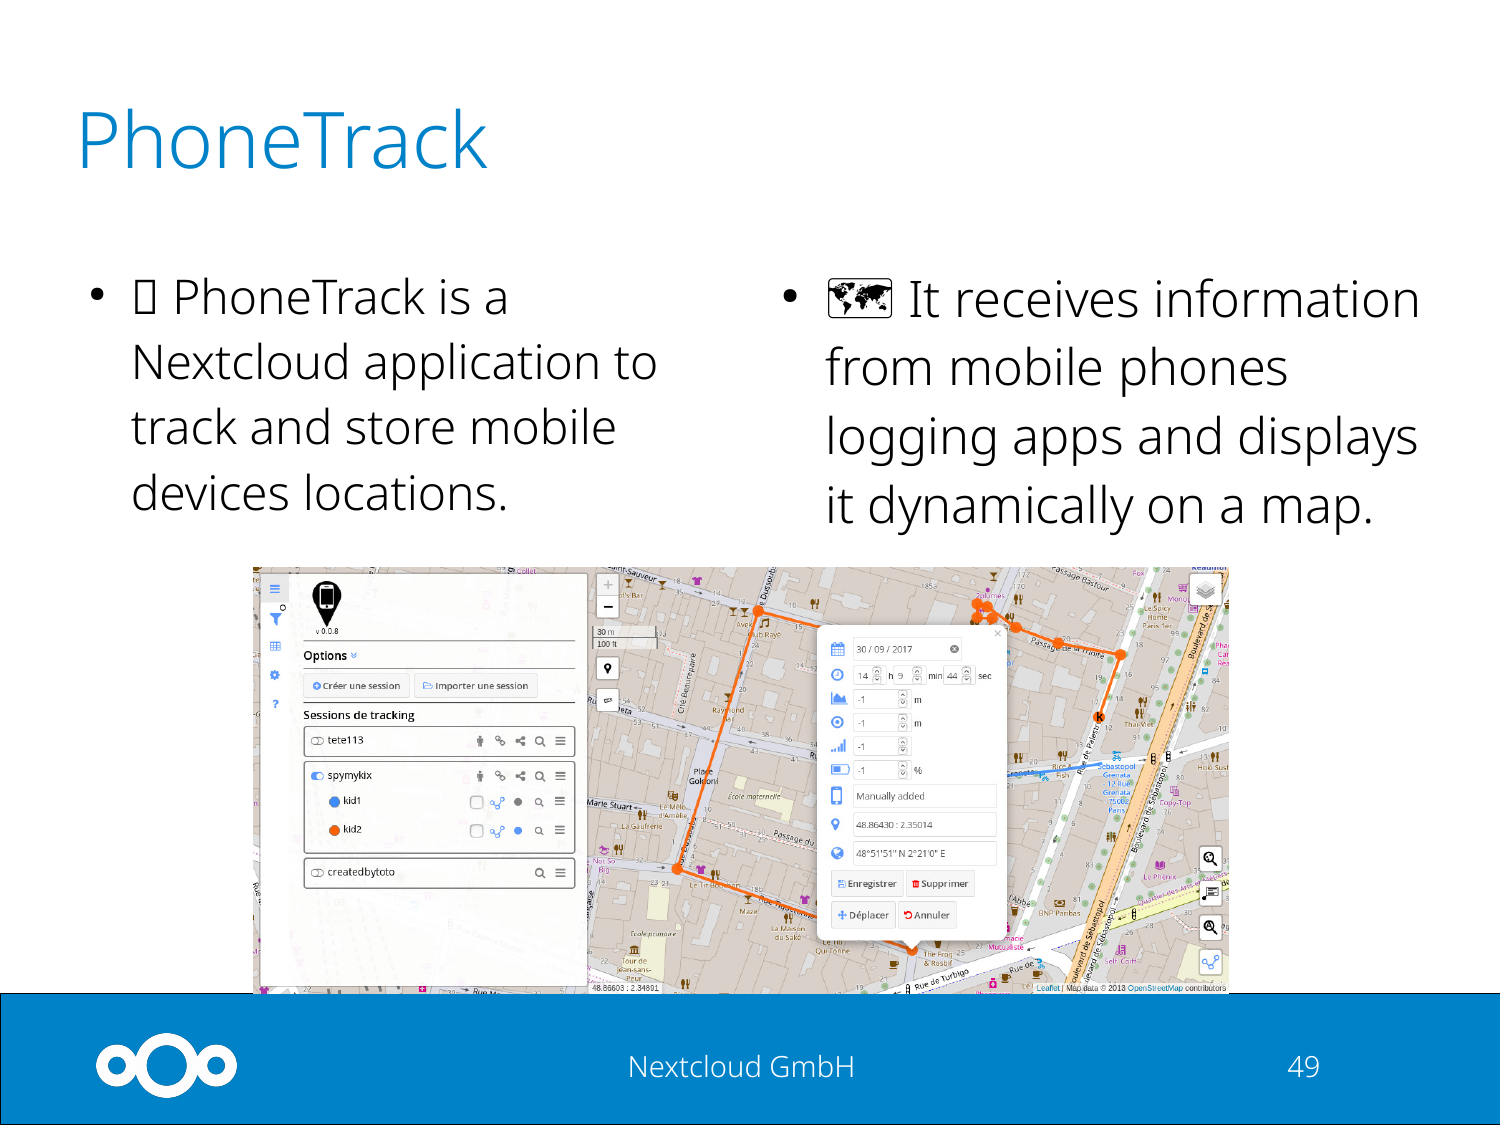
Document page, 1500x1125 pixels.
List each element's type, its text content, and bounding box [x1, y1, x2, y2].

list 📱 PhoneTrack is a Nextcloud application to track and store mobile devices locations. [74, 263, 734, 526]
title PhoneTrack [74, 44, 1425, 233]
picture [96, 1033, 237, 1098]
list 🗺 It receives information from mobile phones logging apps and displays it dynamically on a map. [766, 263, 1426, 586]
picture [253, 567, 1229, 994]
